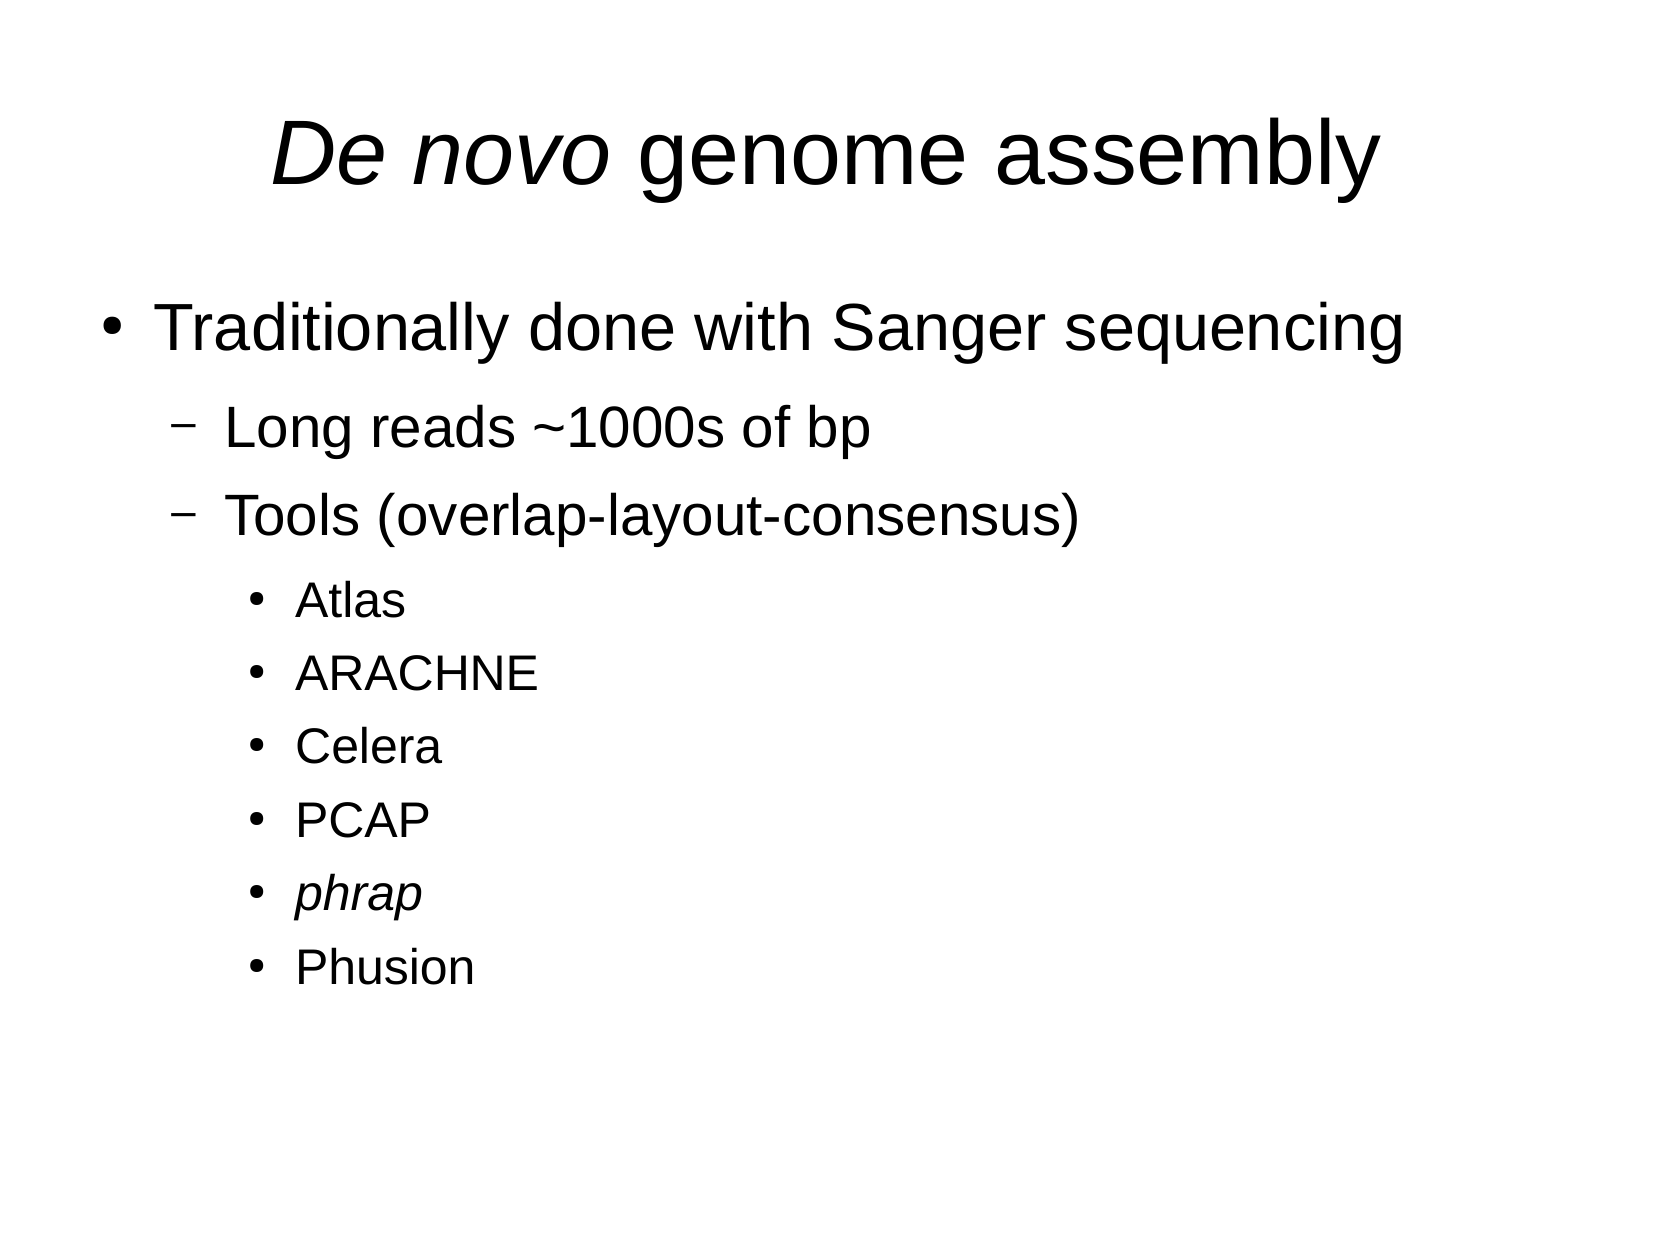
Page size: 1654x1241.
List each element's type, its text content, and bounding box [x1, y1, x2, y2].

title De novo genome assembly [82, 49, 1571, 257]
list Traditionally done with Sanger sequencing Long reads ~1000s of bp Tools (overlap-layout-consensus) Atlas ARACHNE Celera PCAP phrap Phusion [82, 290, 1538, 1010]
